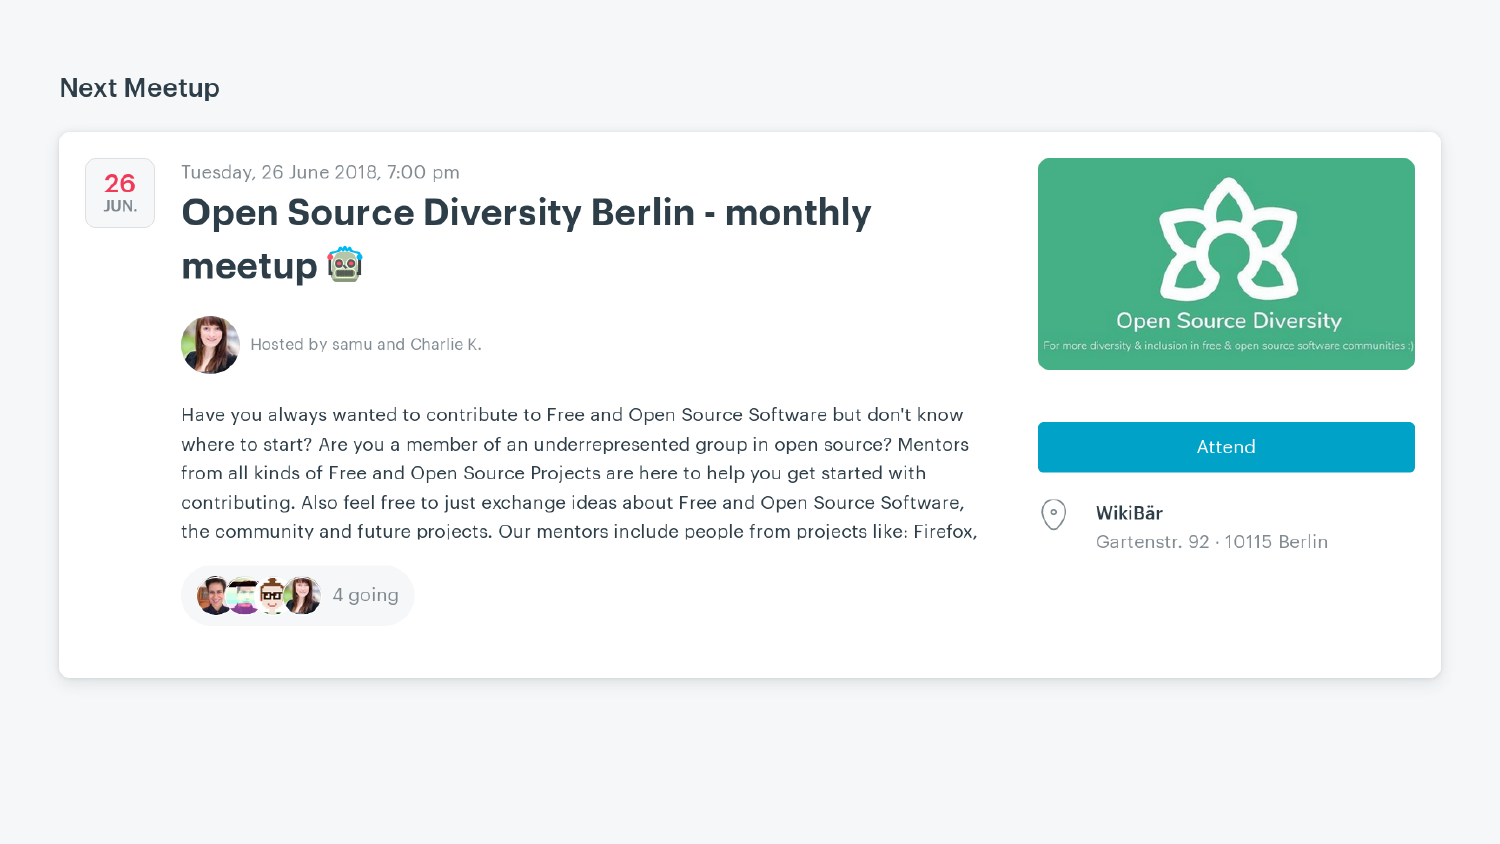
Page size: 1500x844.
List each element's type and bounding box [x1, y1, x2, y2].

picture [24, 51, 1475, 713]
